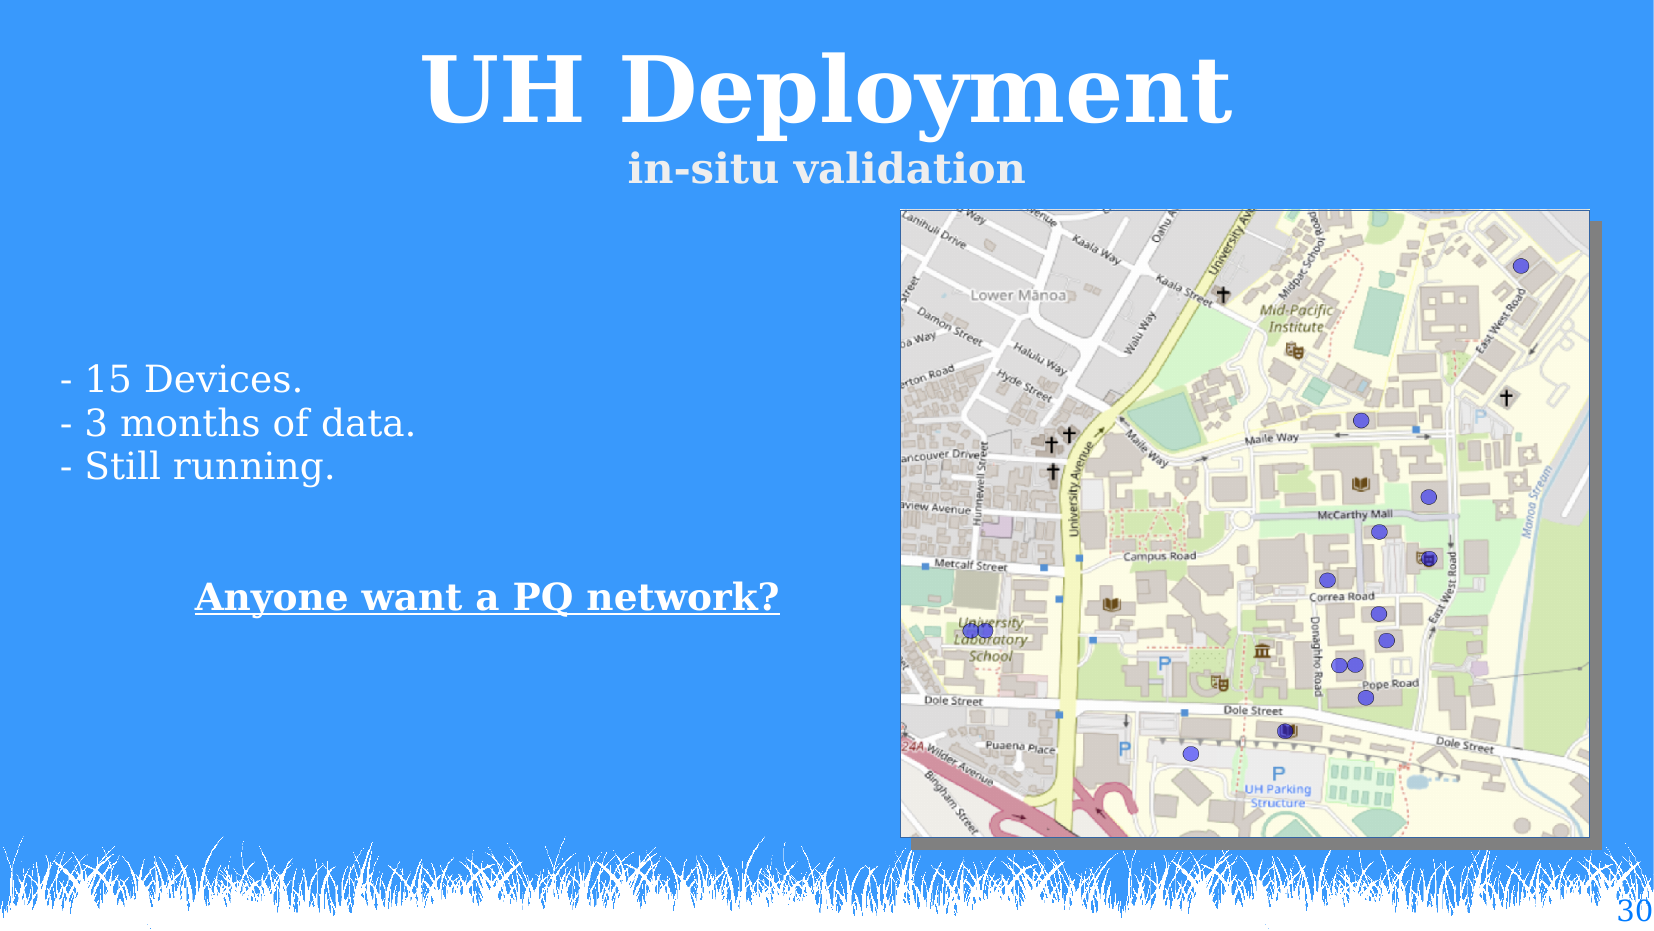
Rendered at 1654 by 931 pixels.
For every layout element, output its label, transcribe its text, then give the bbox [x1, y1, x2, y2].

picture [0, 0, 1654, 931]
title UH Deployment in-situ validation [82, 36, 1571, 194]
text_box - 15 Devices. - 3 months of data. - Still running. Anyone want a PQ network? [45, 350, 931, 788]
